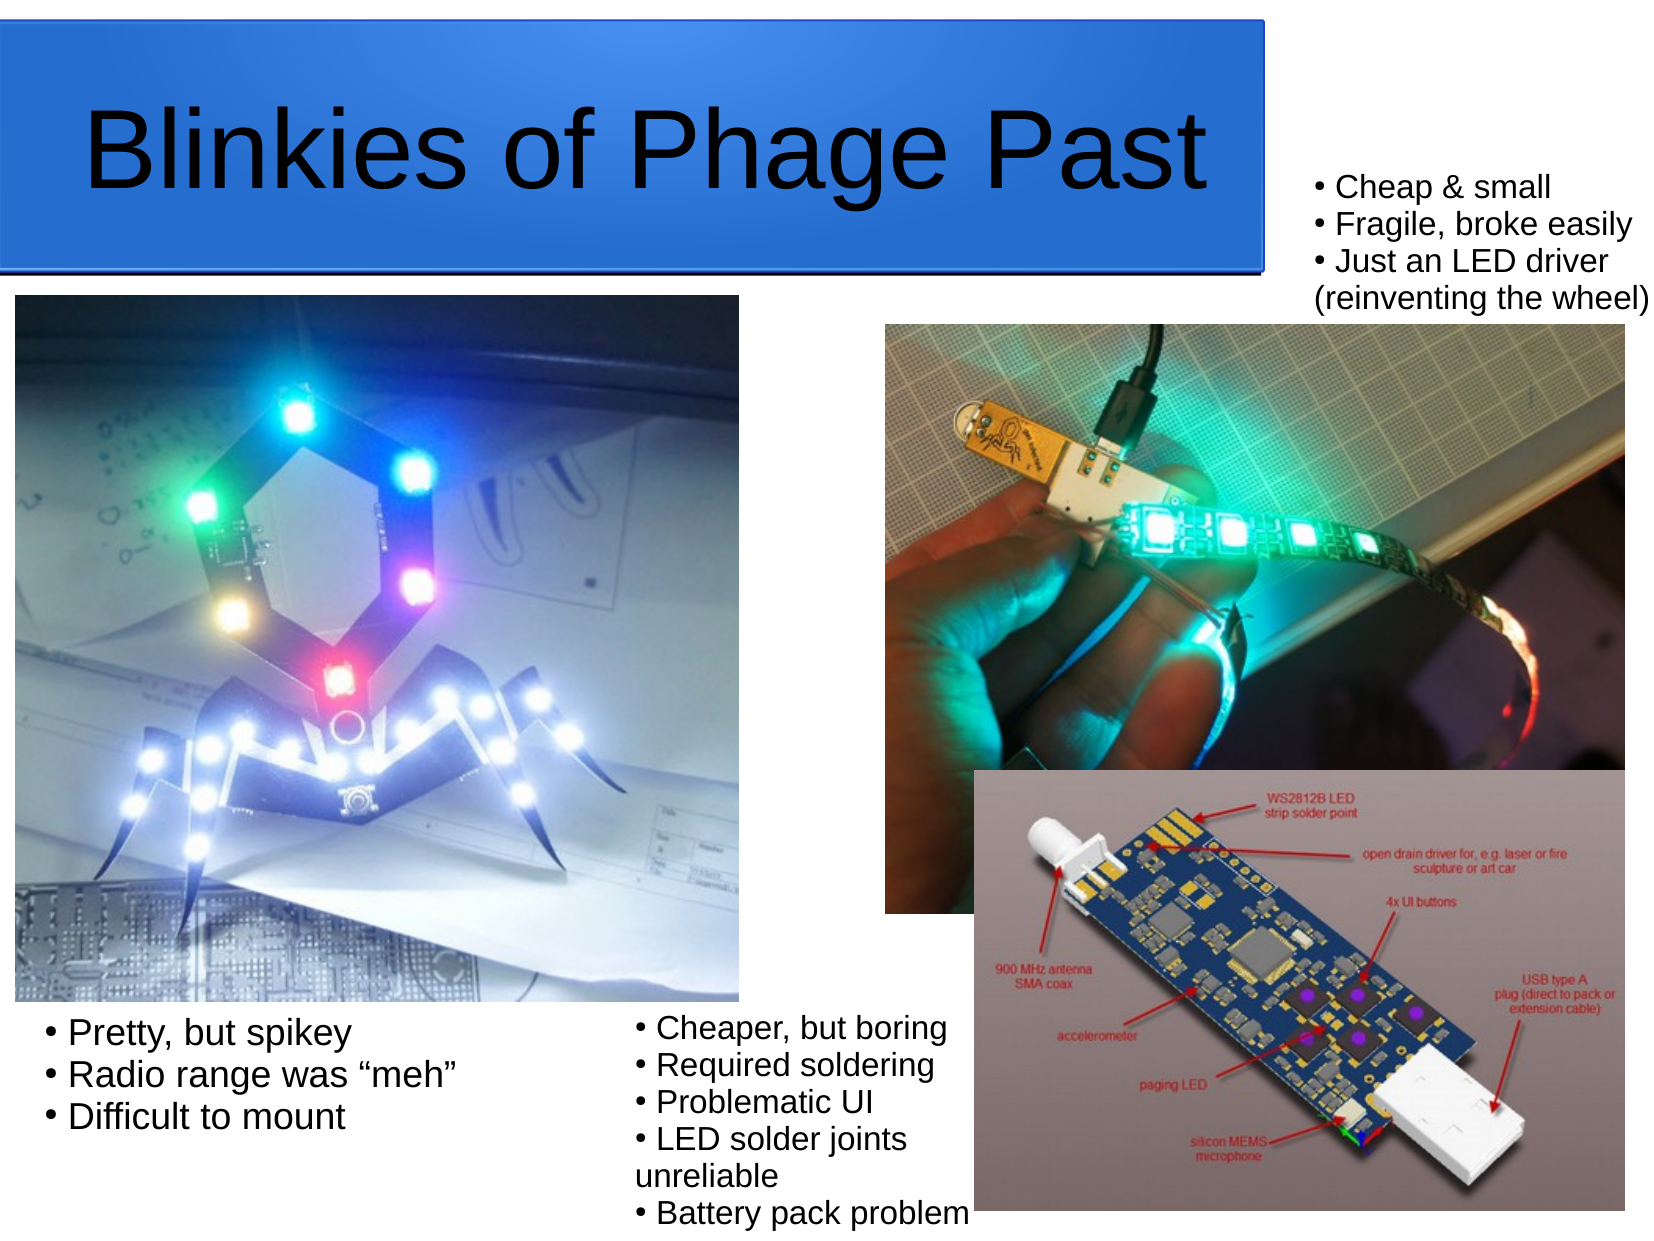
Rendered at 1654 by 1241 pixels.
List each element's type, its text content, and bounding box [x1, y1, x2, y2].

picture [885, 324, 1625, 1211]
text_box Cheaper, but boring Required soldering Problematic UI LED solder joints unreliable Battery pack problem [620, 1001, 1034, 1241]
title Blinkies of Phage Past [82, 47, 1235, 252]
text_box Pretty, but spikey Radio range was “meh” Difficult to mount [29, 1003, 532, 1145]
picture [15, 295, 739, 1003]
text_box Cheap & small Fragile, broke easily Just an LED driver (reinventing the wheel) [1299, 160, 1654, 325]
